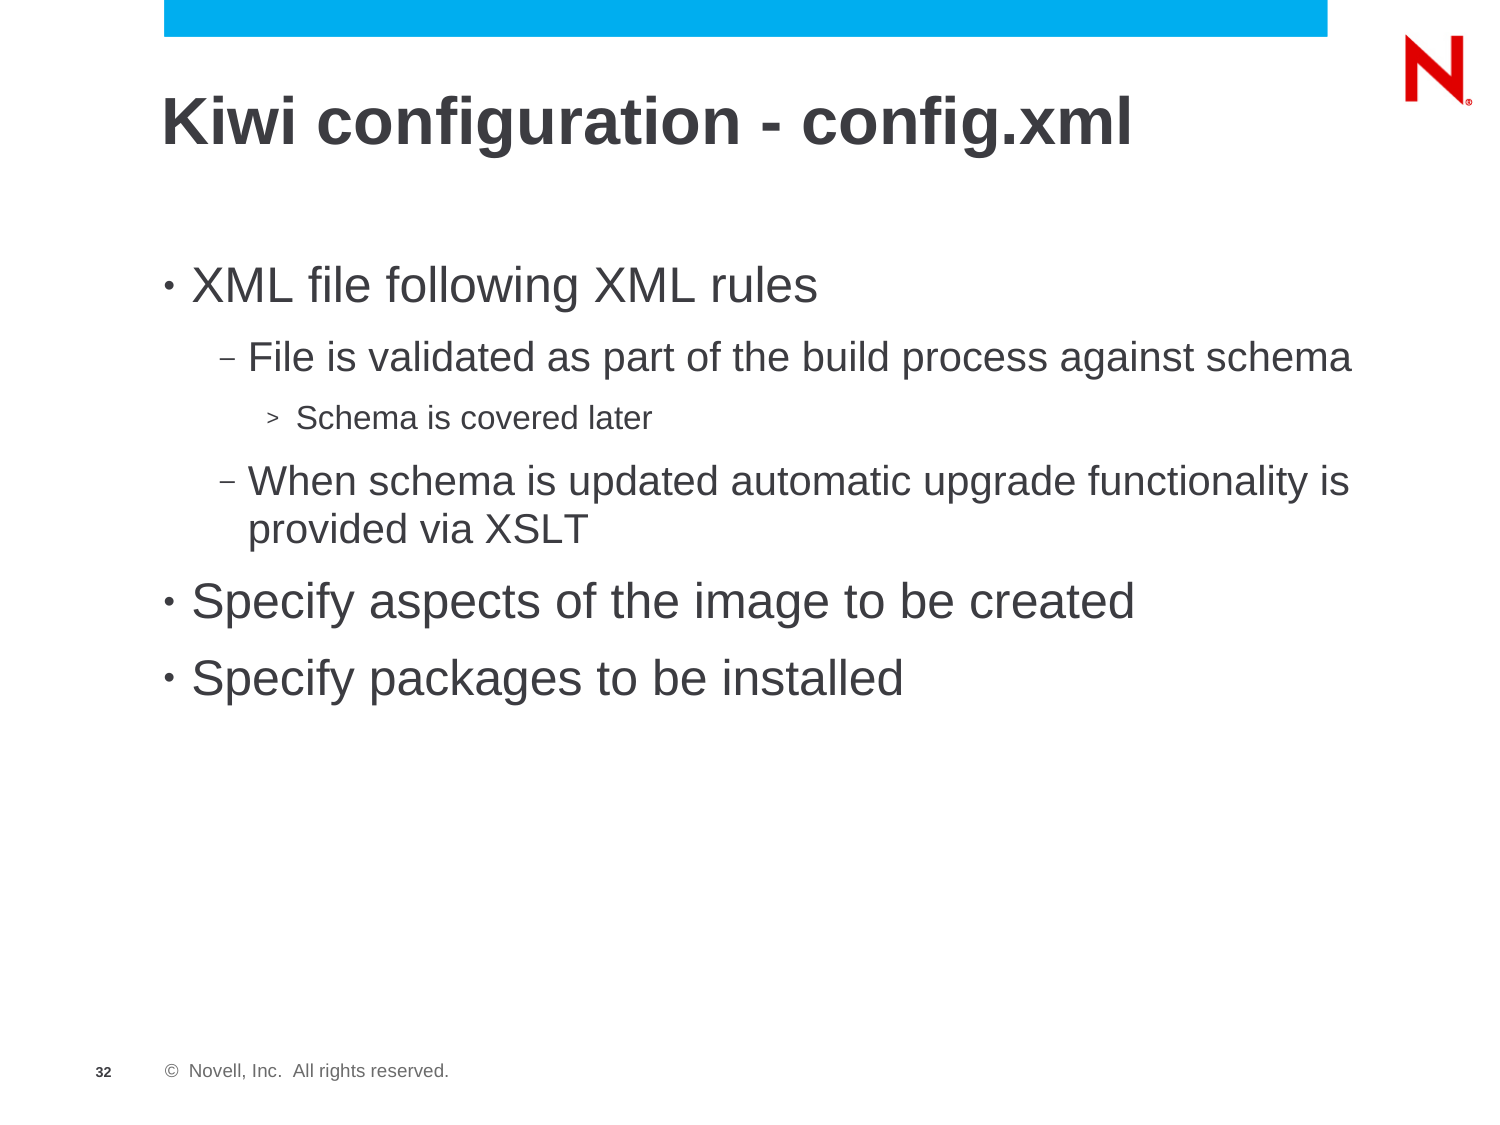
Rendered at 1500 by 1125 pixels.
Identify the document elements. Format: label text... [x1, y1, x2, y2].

list XML file following XML rules File is validated as part of the build process against schema Schema is covered later When schema is updated automatic upgrade functionality is provided via XSLT Specify aspects of the image to be created Specify packages to be installed [163, 254, 1404, 986]
picture [1403, 32, 1473, 107]
title Kiwi configuration - config.xml [161, 41, 1383, 205]
